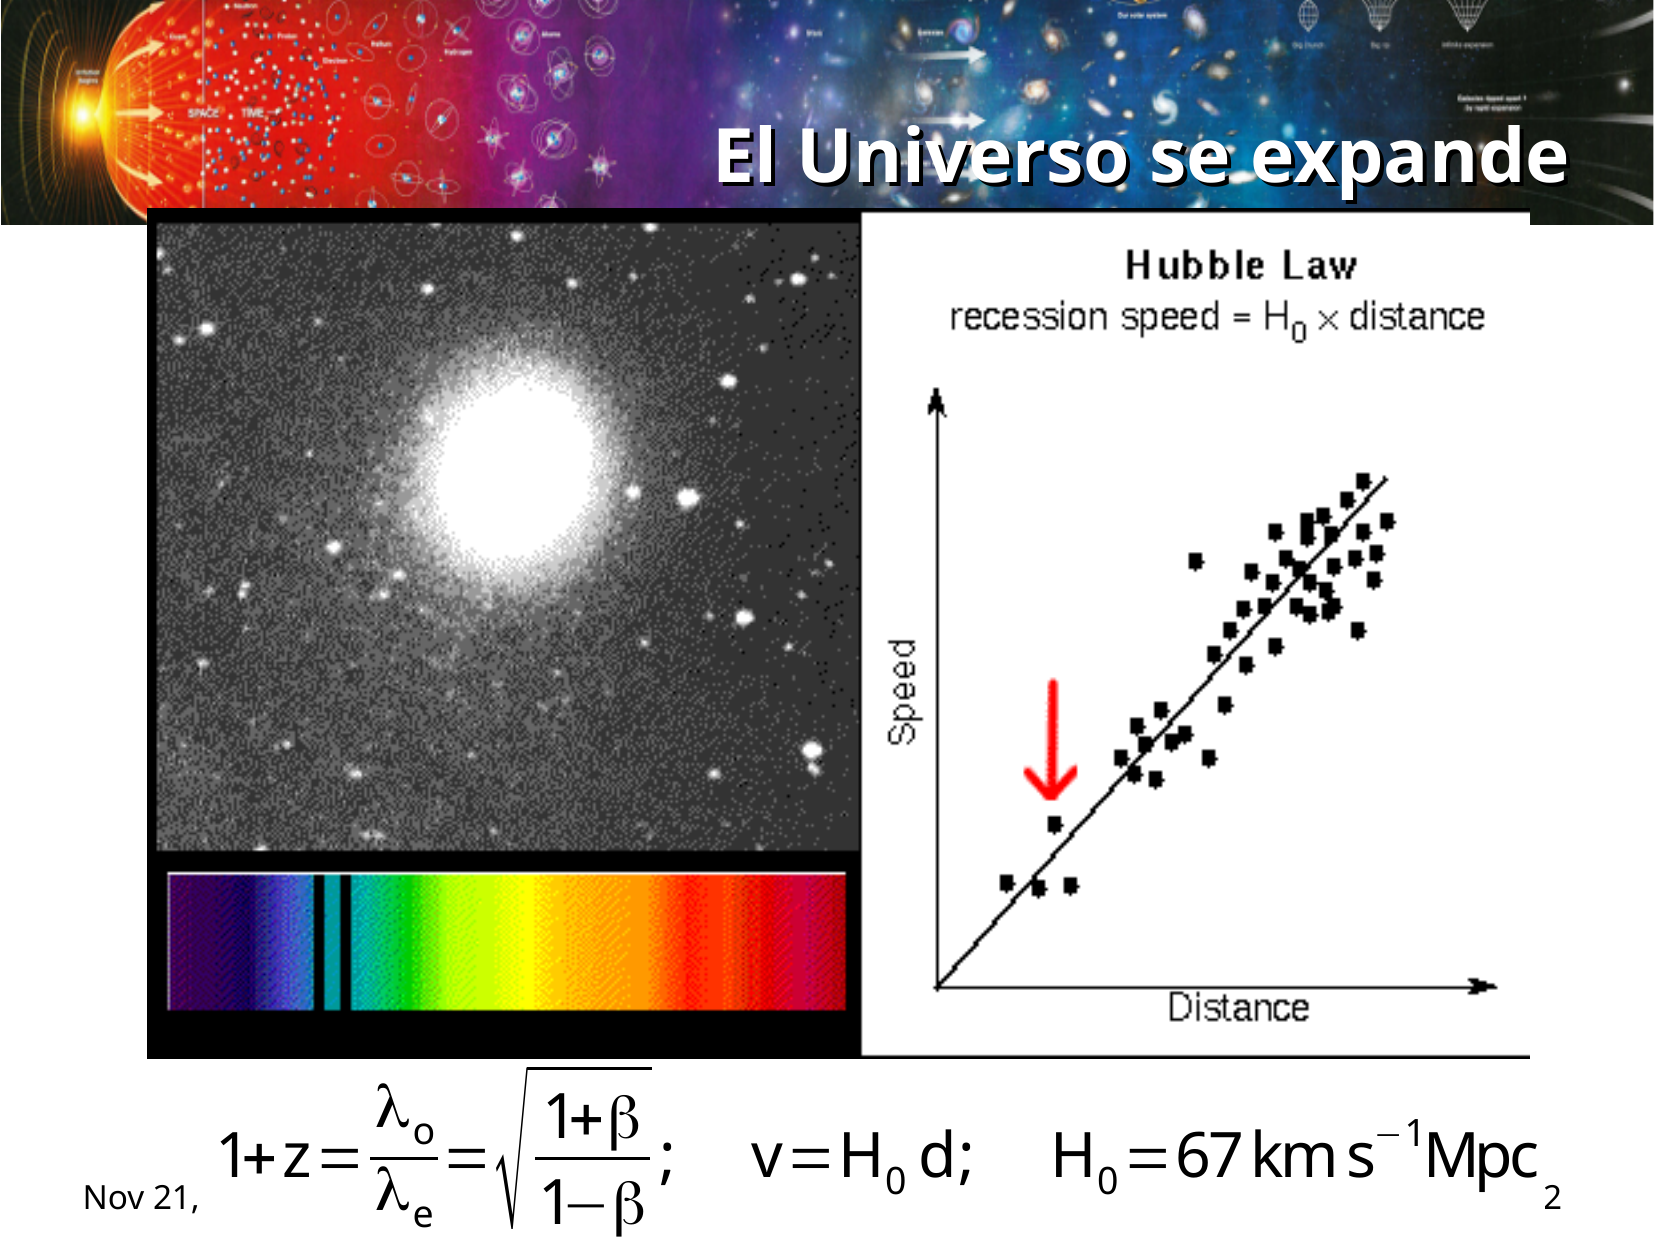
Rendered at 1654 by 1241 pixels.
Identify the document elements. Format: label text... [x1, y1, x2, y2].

chart [208, 1064, 1546, 1241]
picture [1, 0, 1654, 225]
title El Universo se expande [82, 49, 1571, 257]
picture [147, 208, 1531, 1059]
